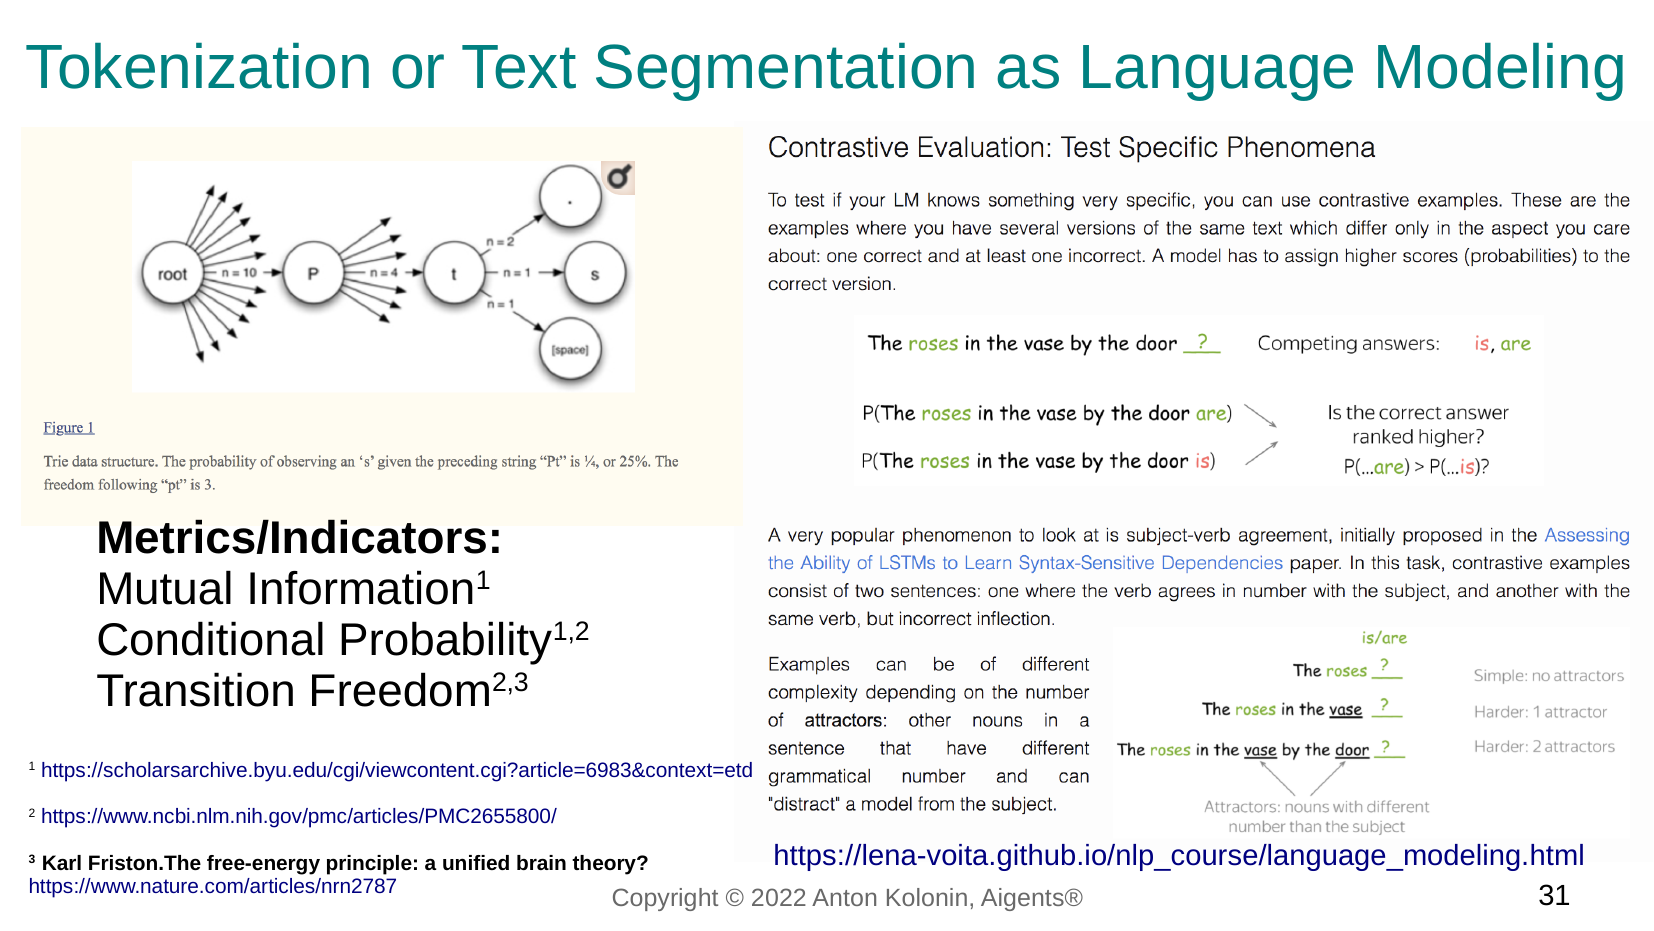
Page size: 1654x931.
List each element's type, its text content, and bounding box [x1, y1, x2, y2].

text_box Metrics/Indicators: Mutual Information1 Conditional Probability1,2 Transition Freedom2,3 [81, 504, 605, 749]
text_box https://lena-voita.github.io/nlp_course/language_modeling.html [794, 831, 1601, 880]
text_box Tokenization or Text Segmentation as Language Modeling [0, 0, 1630, 135]
picture [21, 121, 1654, 862]
text_box 1 https://scholarsarchive.byu.edu/cgi/viewcontent.cgi?article=6983&context=etd 2 https://www.ncbi.nlm.nih.gov/pmc/articles/PMC2655800/ 3 Karl Friston.The free-energy principle: a unified brain theory? https://www.nature.com/articles/nrn2787 [13, 751, 794, 906]
